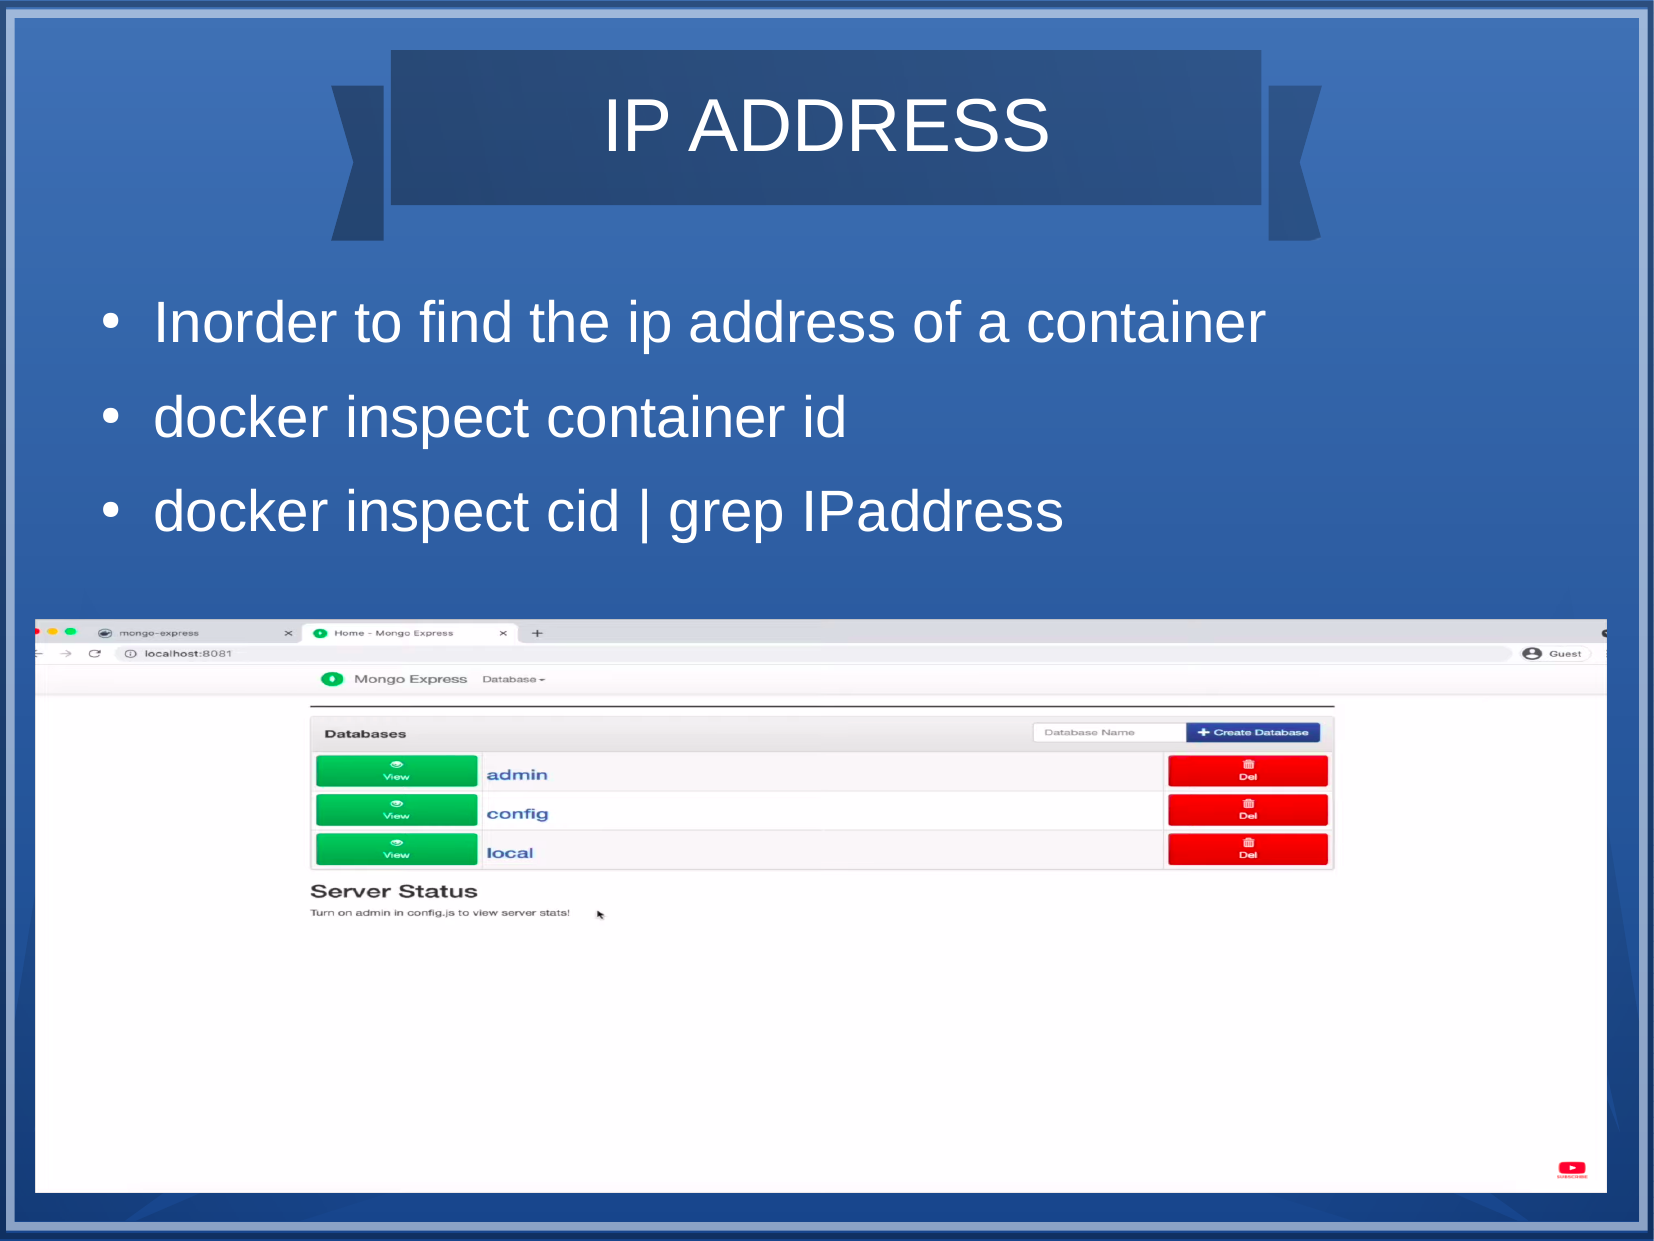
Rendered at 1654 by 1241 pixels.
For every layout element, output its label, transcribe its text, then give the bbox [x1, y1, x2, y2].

title IP ADDRESS [389, 47, 1264, 205]
list Inorder to find the ip address of a container docker inspect container id docker inspect cid | grep IPaddress [82, 290, 1571, 619]
picture [35, 619, 1607, 1193]
